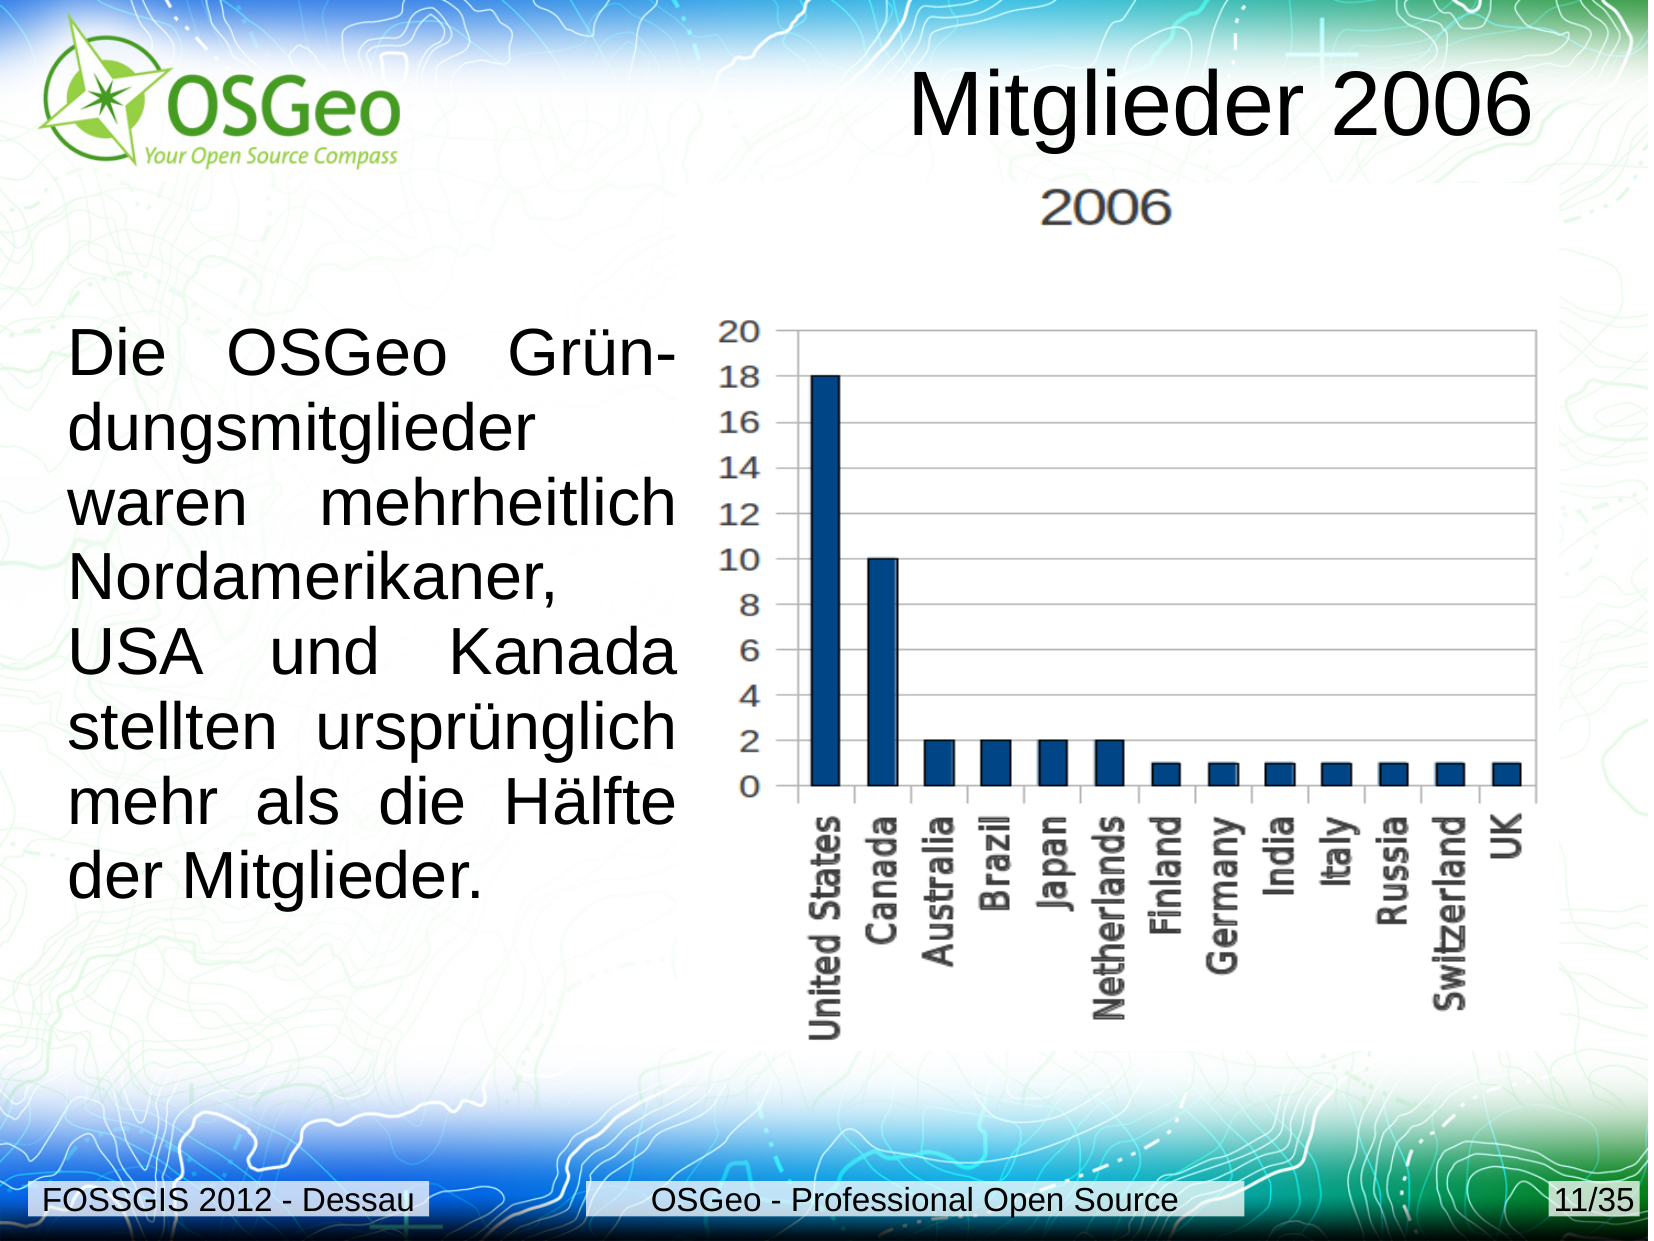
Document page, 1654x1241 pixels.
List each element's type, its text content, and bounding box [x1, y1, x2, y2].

text_box Die OSGeo Grün-dungsmitglieder waren mehrheitlich Nordamerikaner, USA und Kanada stellten ursprünglich mehr als die Hälfte der Mitglieder. [52, 307, 696, 921]
title Mitglieder 2006 [430, 29, 1536, 178]
picture [0, 0, 1648, 1241]
